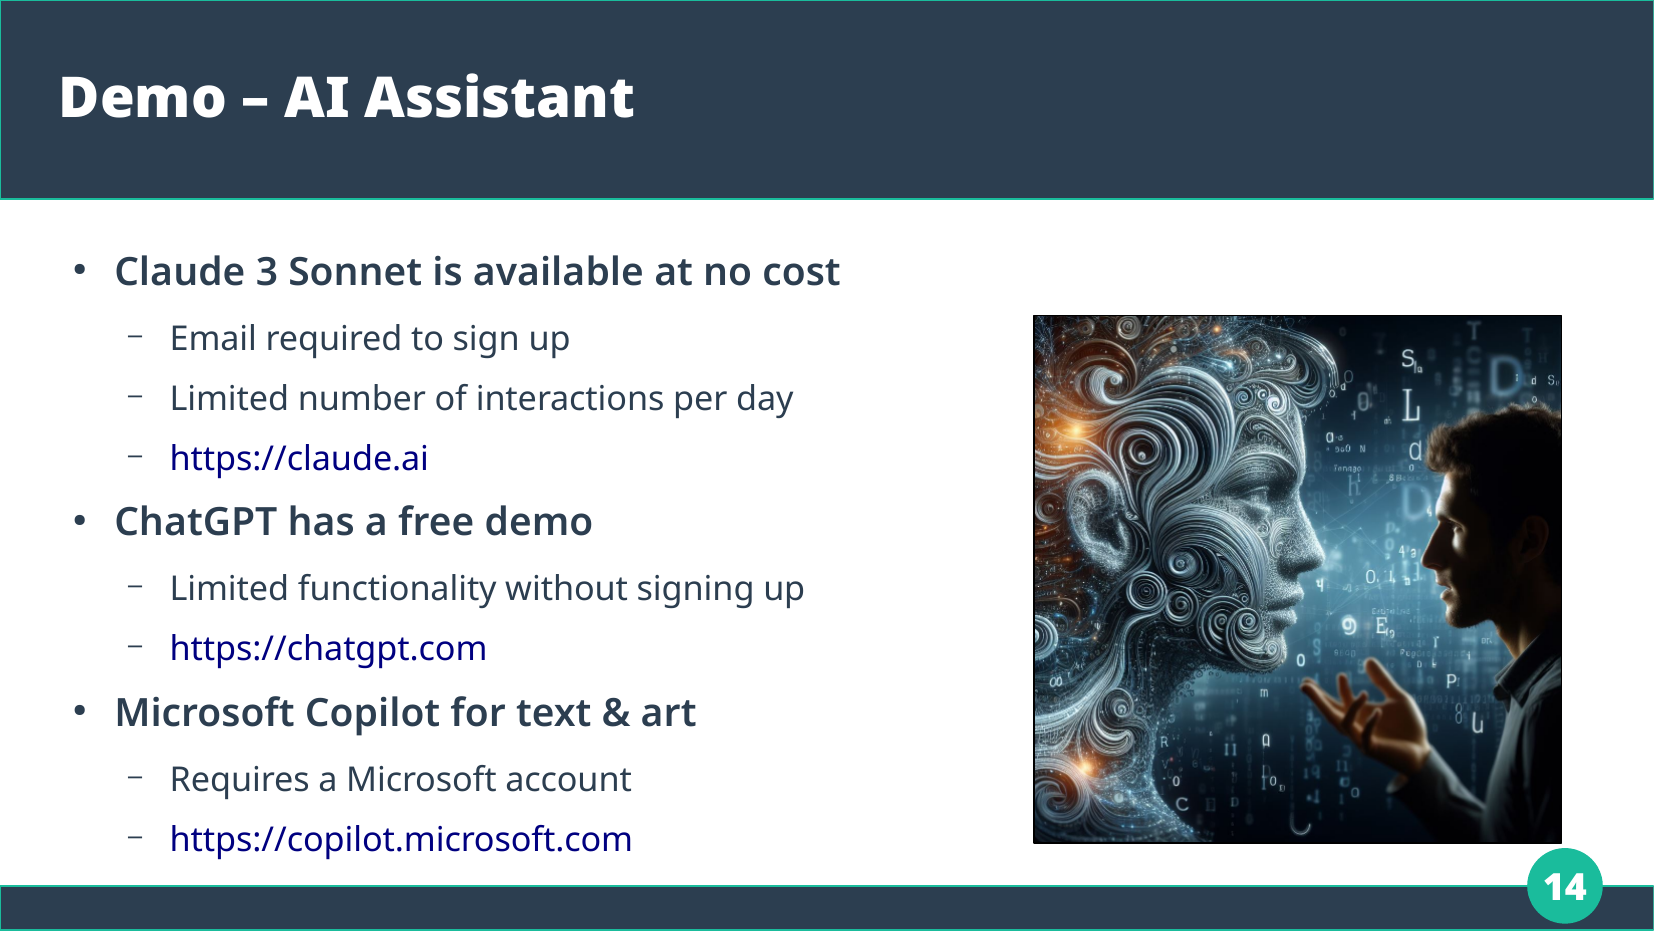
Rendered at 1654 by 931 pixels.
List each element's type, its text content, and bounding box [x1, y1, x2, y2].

title Demo – AI Assistant [59, 37, 1595, 156]
list Claude 3 Sonnet is available at no cost Email required to sign up Limited number of interactions per day https://claude.ai ChatGPT has a free demo Limited functionality without signing up https://chatgpt.com Microsoft Copilot for text & art Requires a Microsoft account https://copilot.microsoft.com [59, 243, 1595, 864]
picture [1034, 316, 1561, 843]
